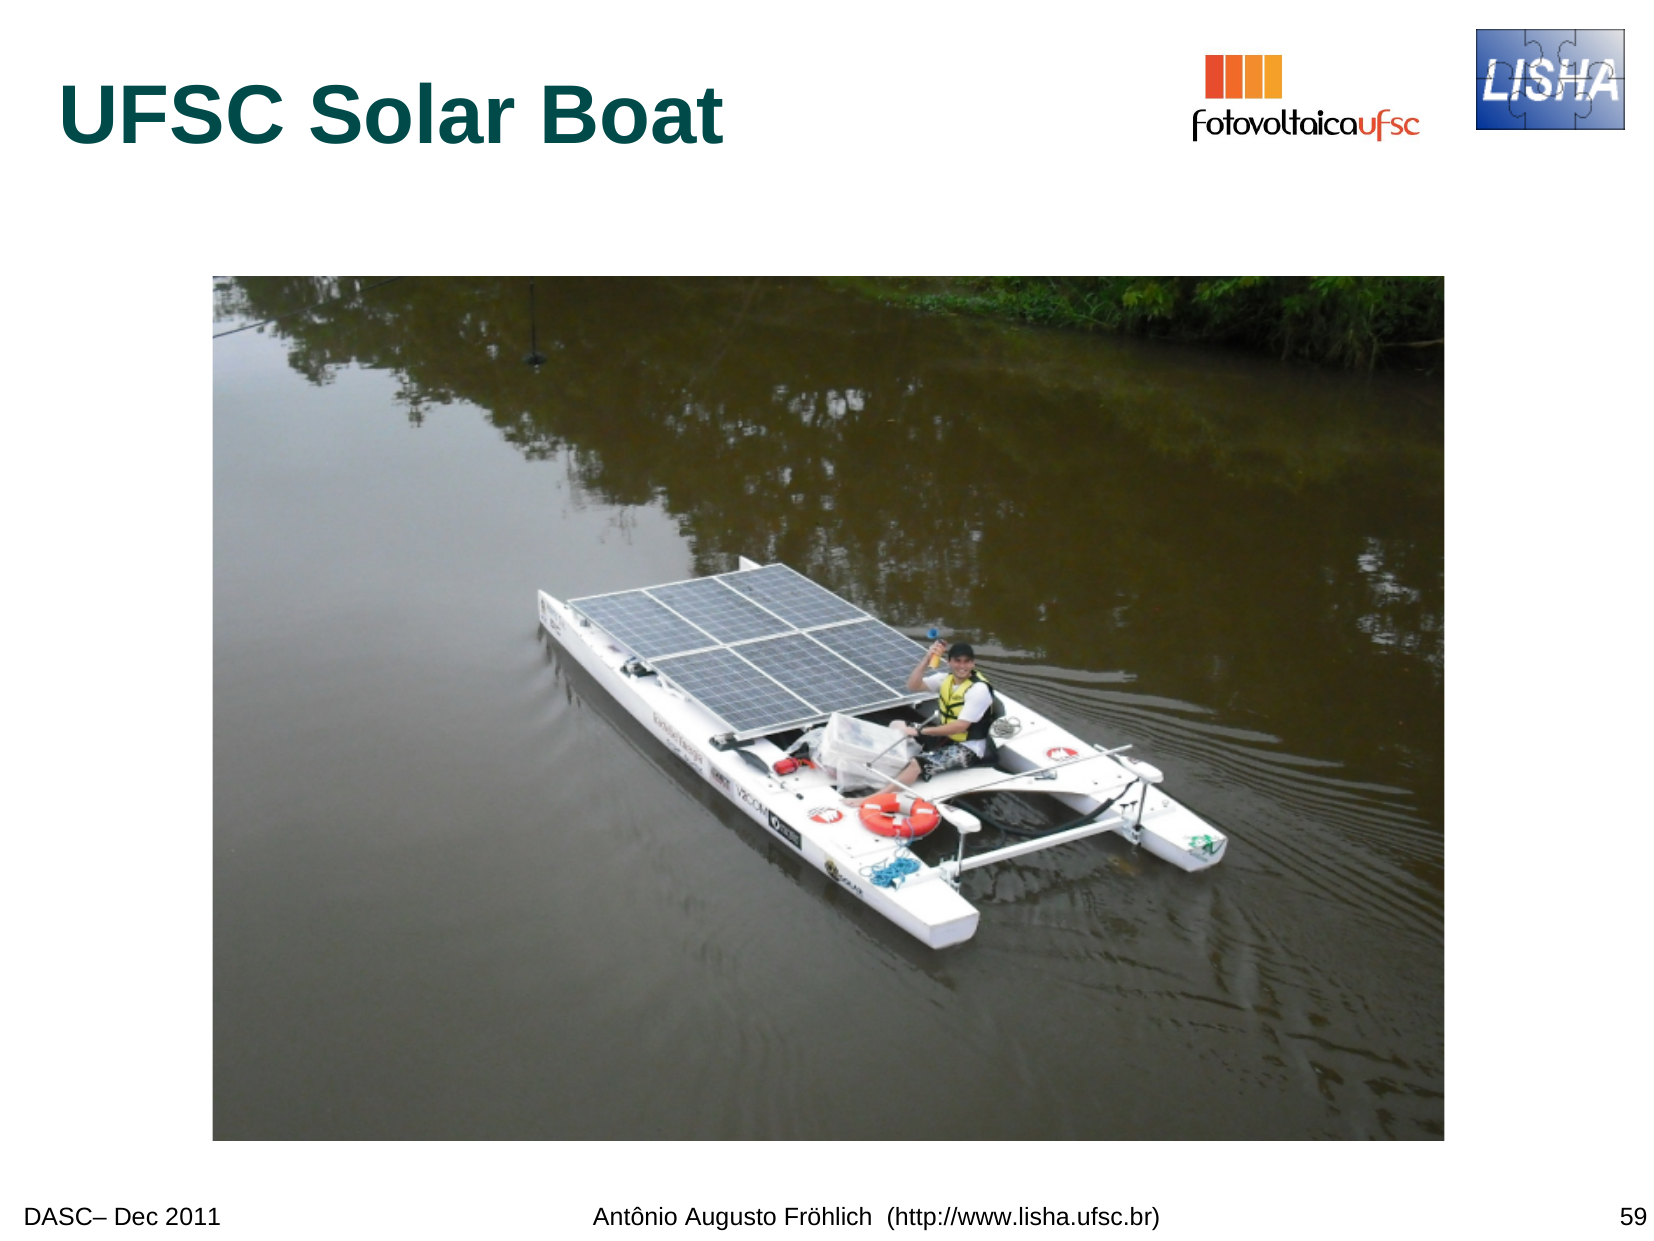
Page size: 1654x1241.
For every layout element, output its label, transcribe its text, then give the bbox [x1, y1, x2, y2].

picture [1476, 29, 1625, 130]
picture [1187, 47, 1424, 147]
picture [212, 276, 1445, 1141]
title UFSC Solar Boat [58, 11, 1463, 219]
